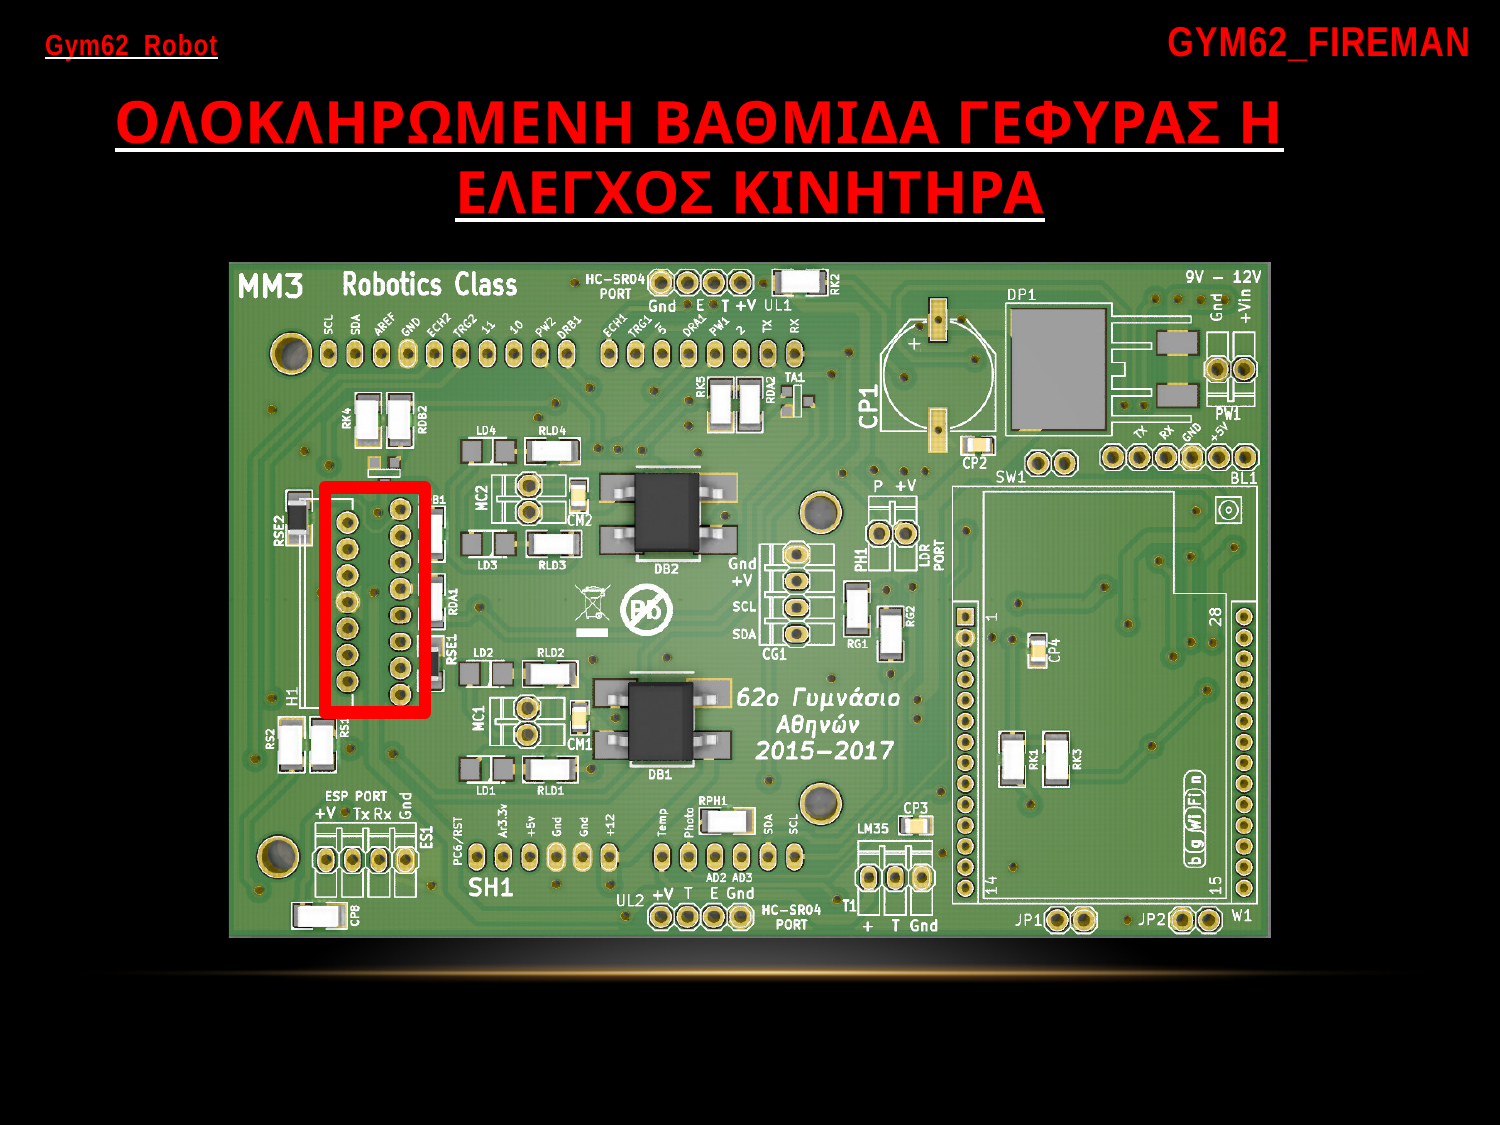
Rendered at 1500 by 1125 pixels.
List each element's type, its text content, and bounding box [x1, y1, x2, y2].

text_box Gym62_FireMan [1143, 9, 1494, 73]
picture [0, 0, 1500, 1125]
text_box Gym62_Robot [24, 6, 238, 69]
text_box Ολοκληρωμενη βαθμιδα γεφυρασ H ΕΛΕΓΧΟΣ ΚΙΝΗΤΗΡΑ [99, 45, 1400, 233]
